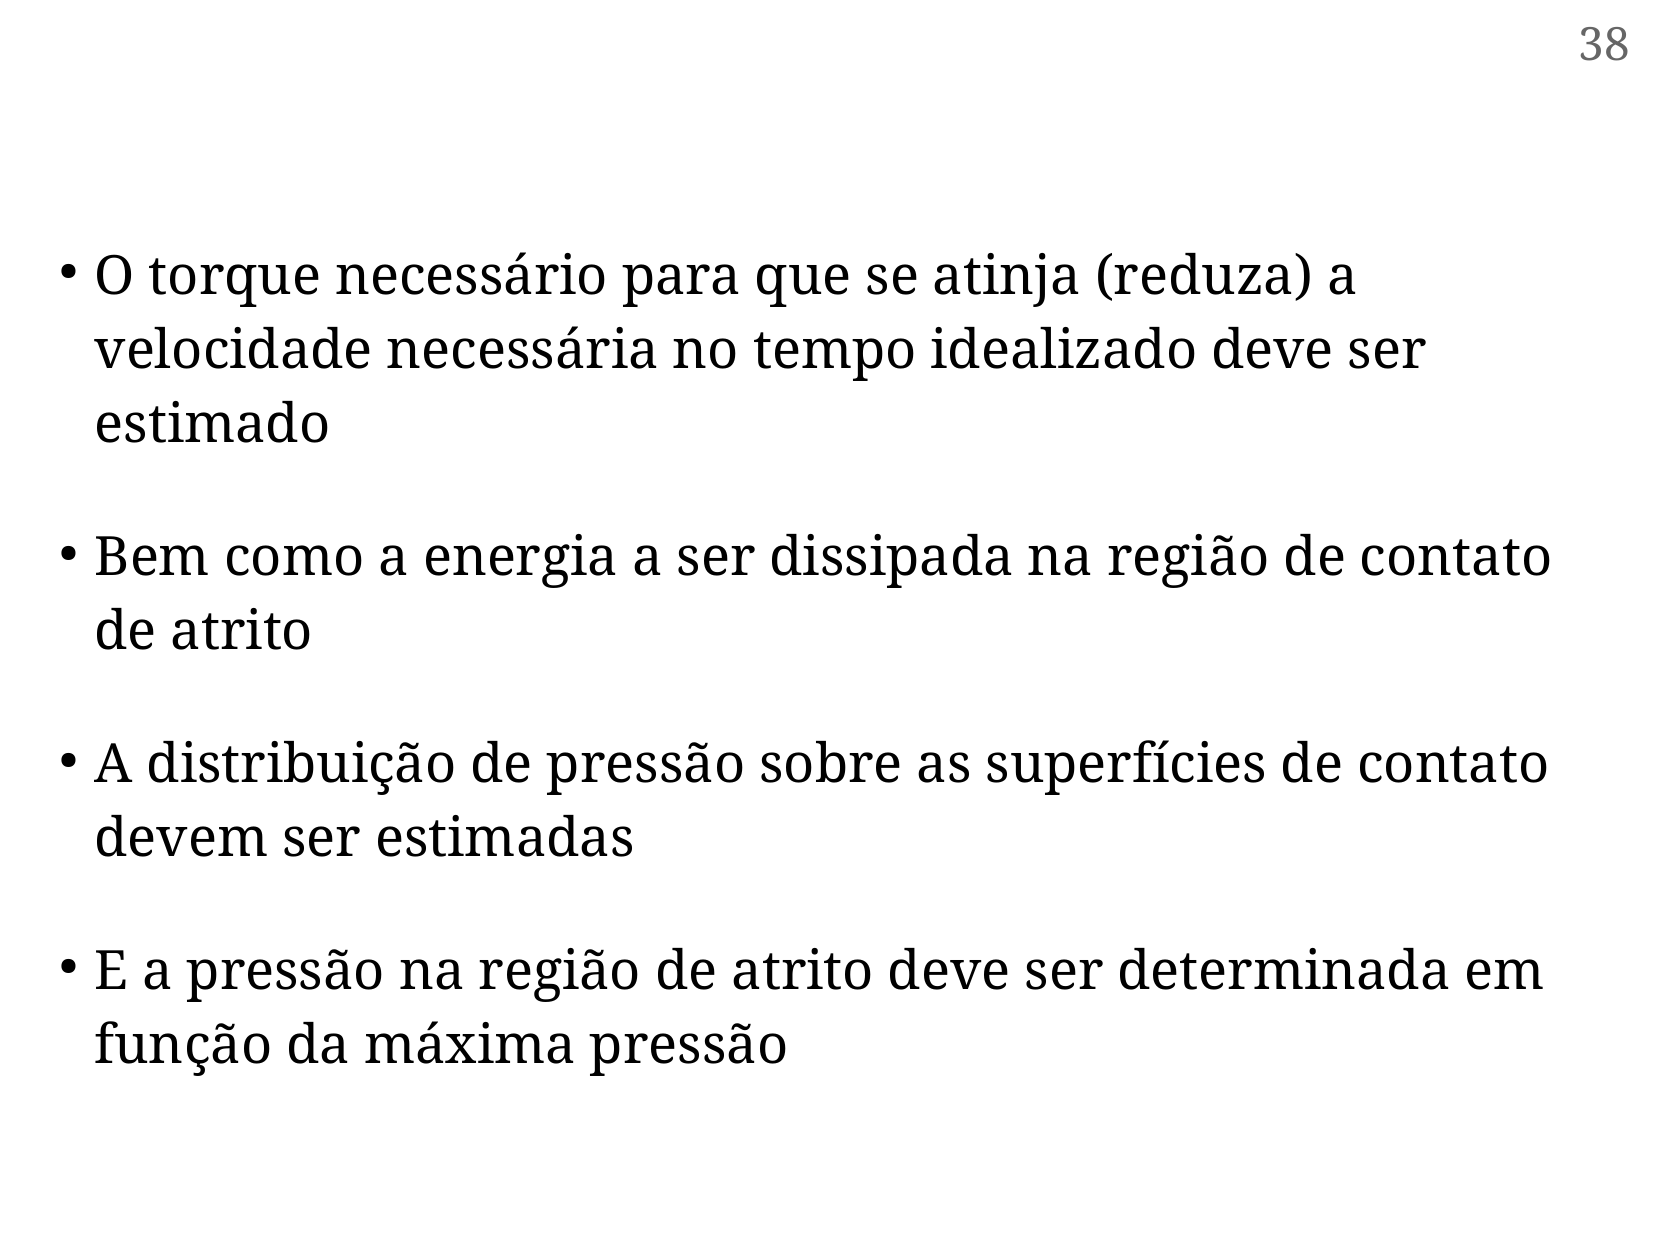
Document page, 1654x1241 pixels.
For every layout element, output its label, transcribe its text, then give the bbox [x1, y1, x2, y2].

list O torque necessário para que se atinja (reduza) a velocidade necessária no tempo idealizado deve ser estimado Bem como a energia a ser dissipada na região de contato de atrito A distribuição de pressão sobre as superfícies de contato devem ser estimadas E a pressão na região de atrito deve ser determinada em função da máxima pressão [59, 236, 1595, 1211]
